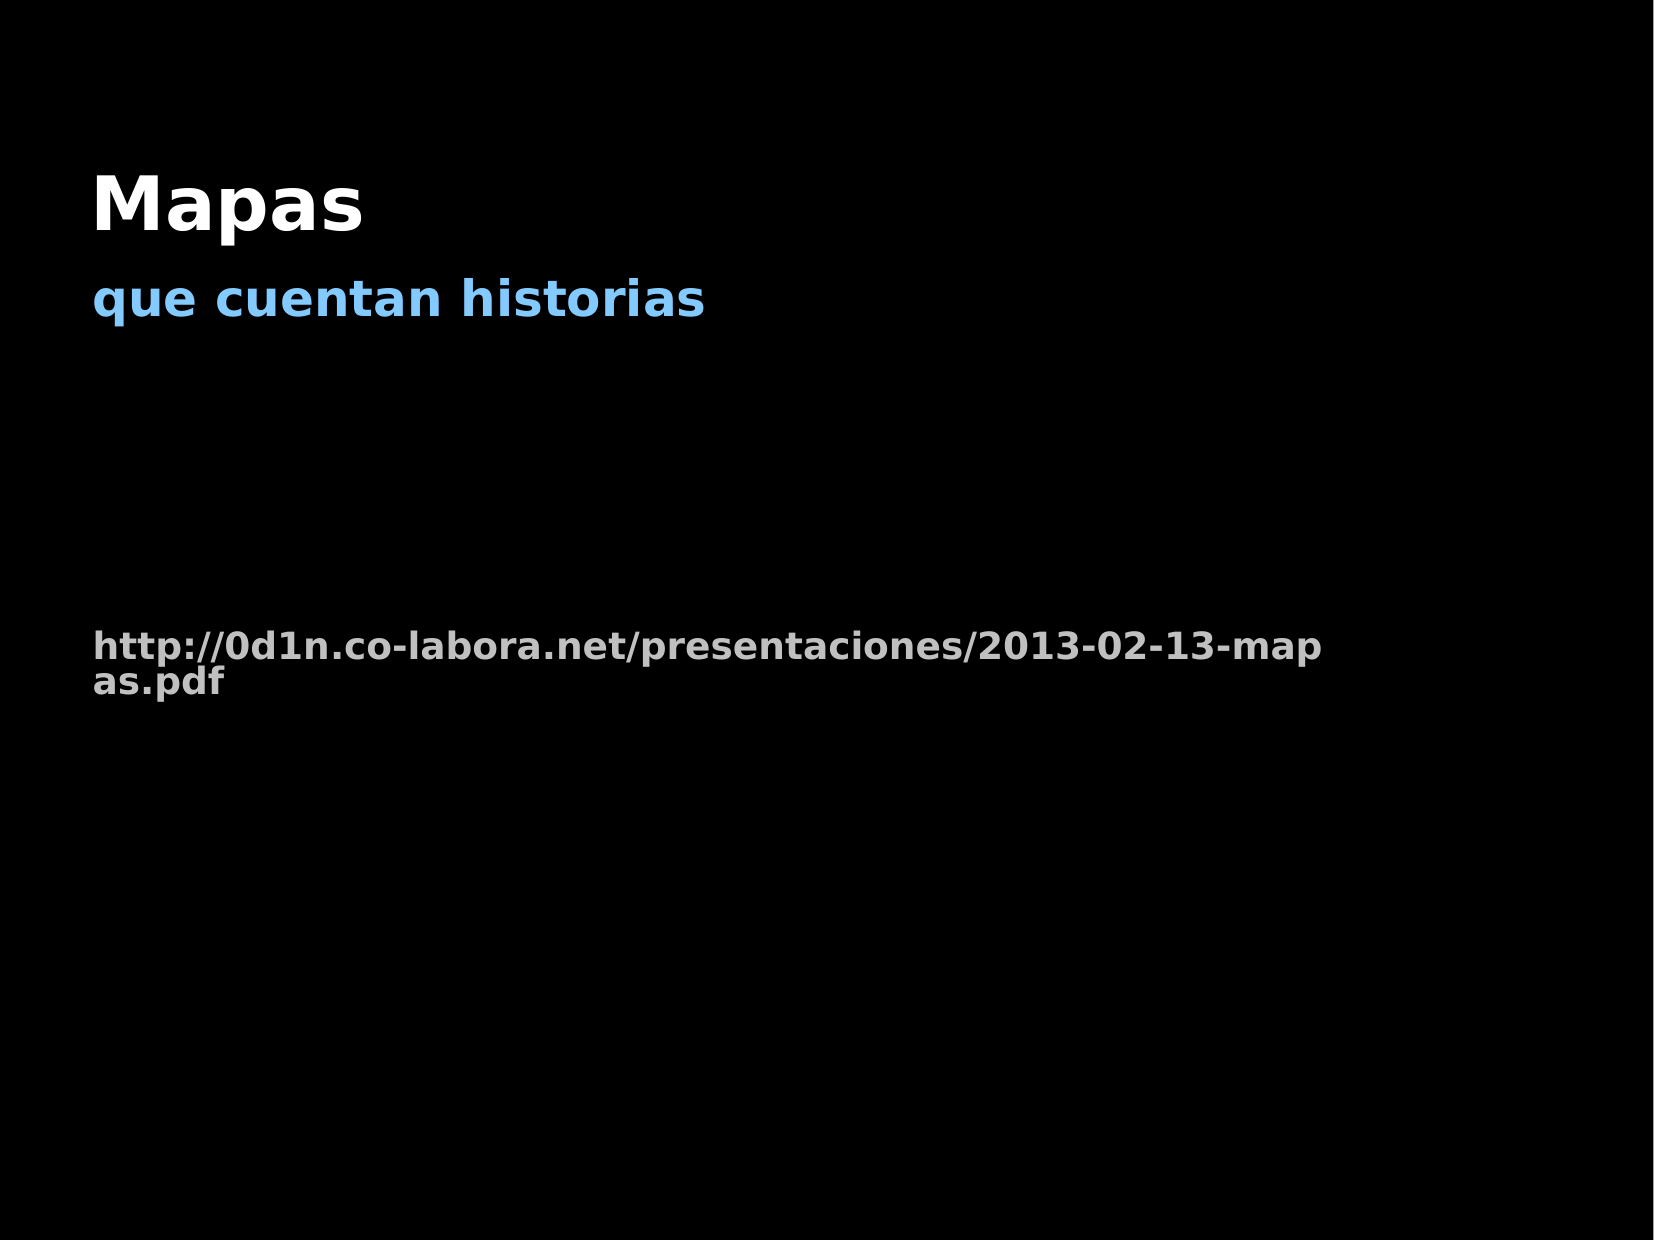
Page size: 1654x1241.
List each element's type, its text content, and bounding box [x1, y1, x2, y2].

text_box Mapas [76, 153, 1193, 256]
text_box que cuentan historias [77, 262, 1345, 453]
text_box http://0d1n.co-labora.net/presentaciones/2013-02-13-mapas.pdf [77, 617, 1345, 793]
